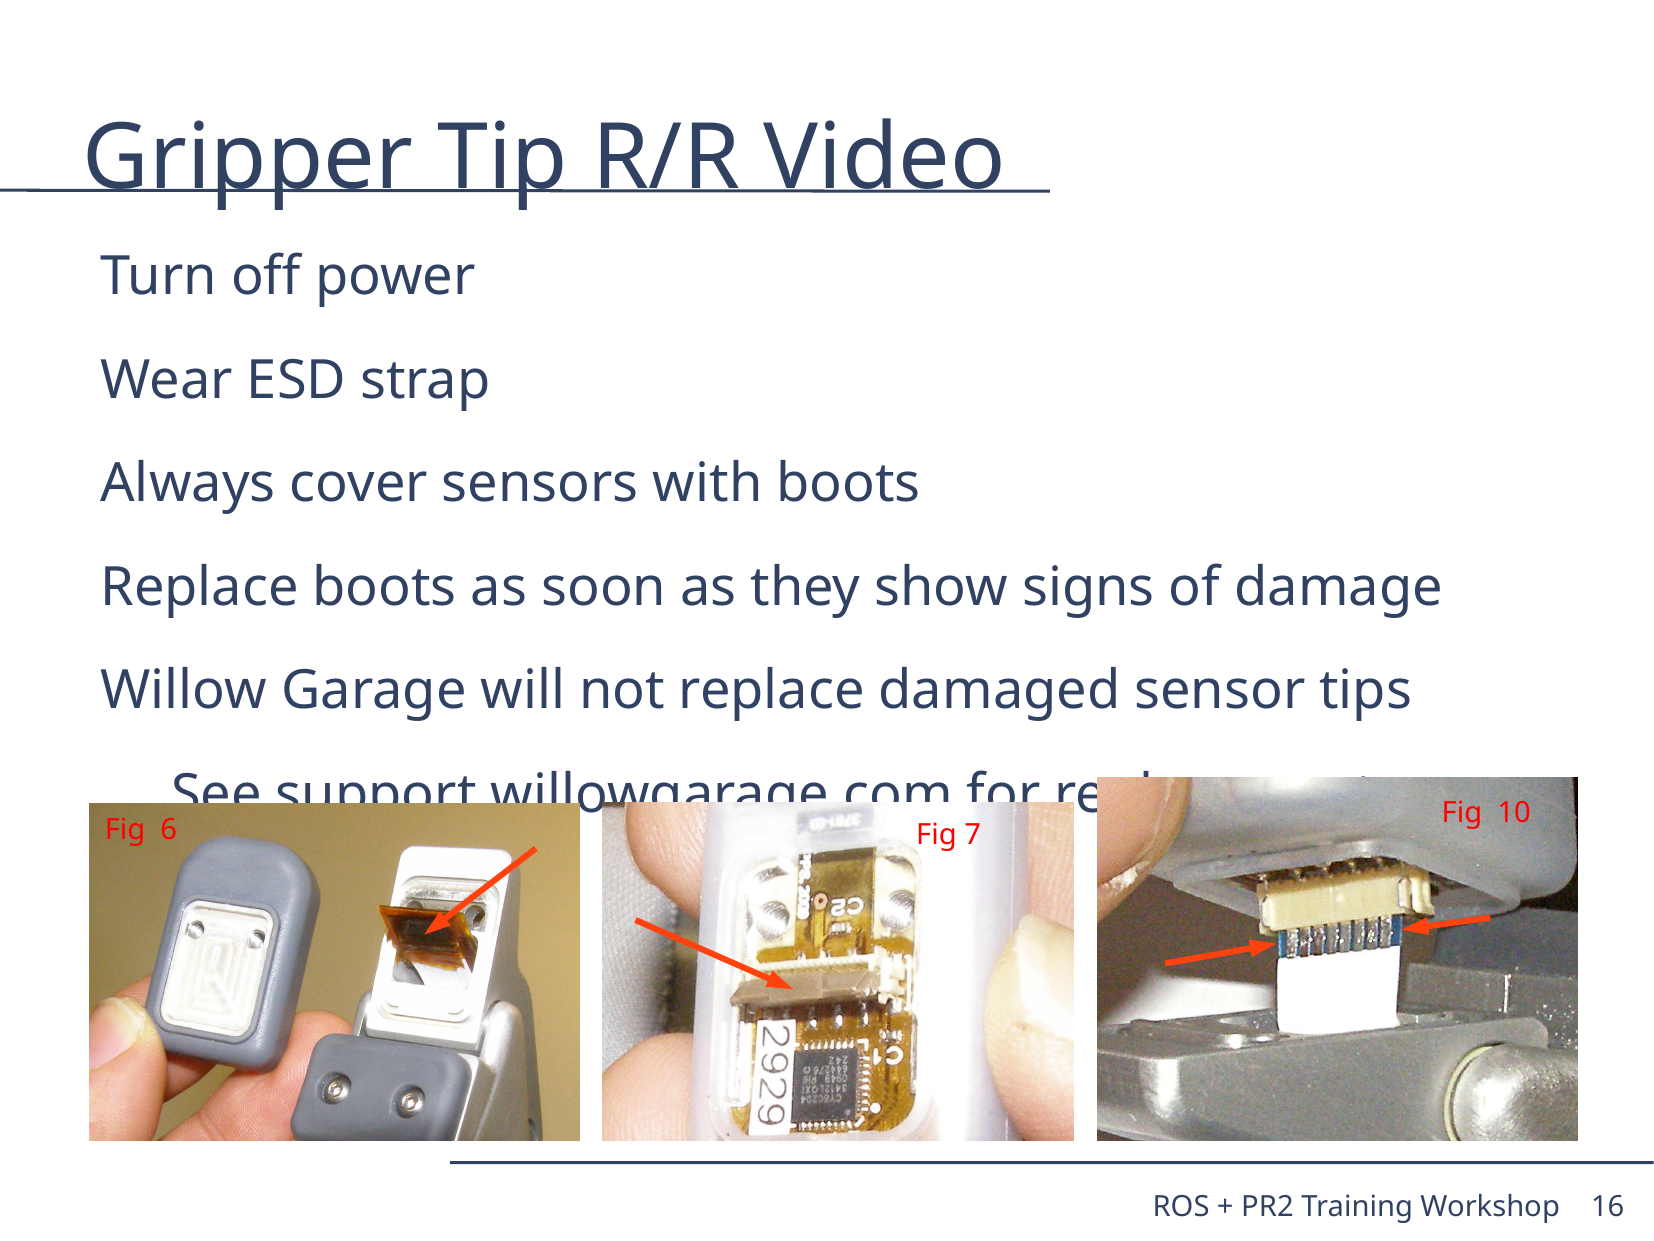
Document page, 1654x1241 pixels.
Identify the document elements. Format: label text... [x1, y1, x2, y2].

picture [89, 803, 580, 1141]
text_box Fig 7 [901, 805, 1031, 855]
title Gripper Tip R/R Video [82, 56, 1571, 236]
picture [602, 802, 1074, 1141]
list Turn off power Wear ESD strap Always cover sensors with boots Replace boots as soon as they show signs of damage Willow Garage will not replace damaged sensor tips See support.willowgarage.com for replacements [82, 236, 1571, 1121]
text_box Fig 10 [1426, 783, 1554, 834]
picture [1097, 777, 1578, 1141]
text_box Fig 6 [90, 800, 220, 850]
